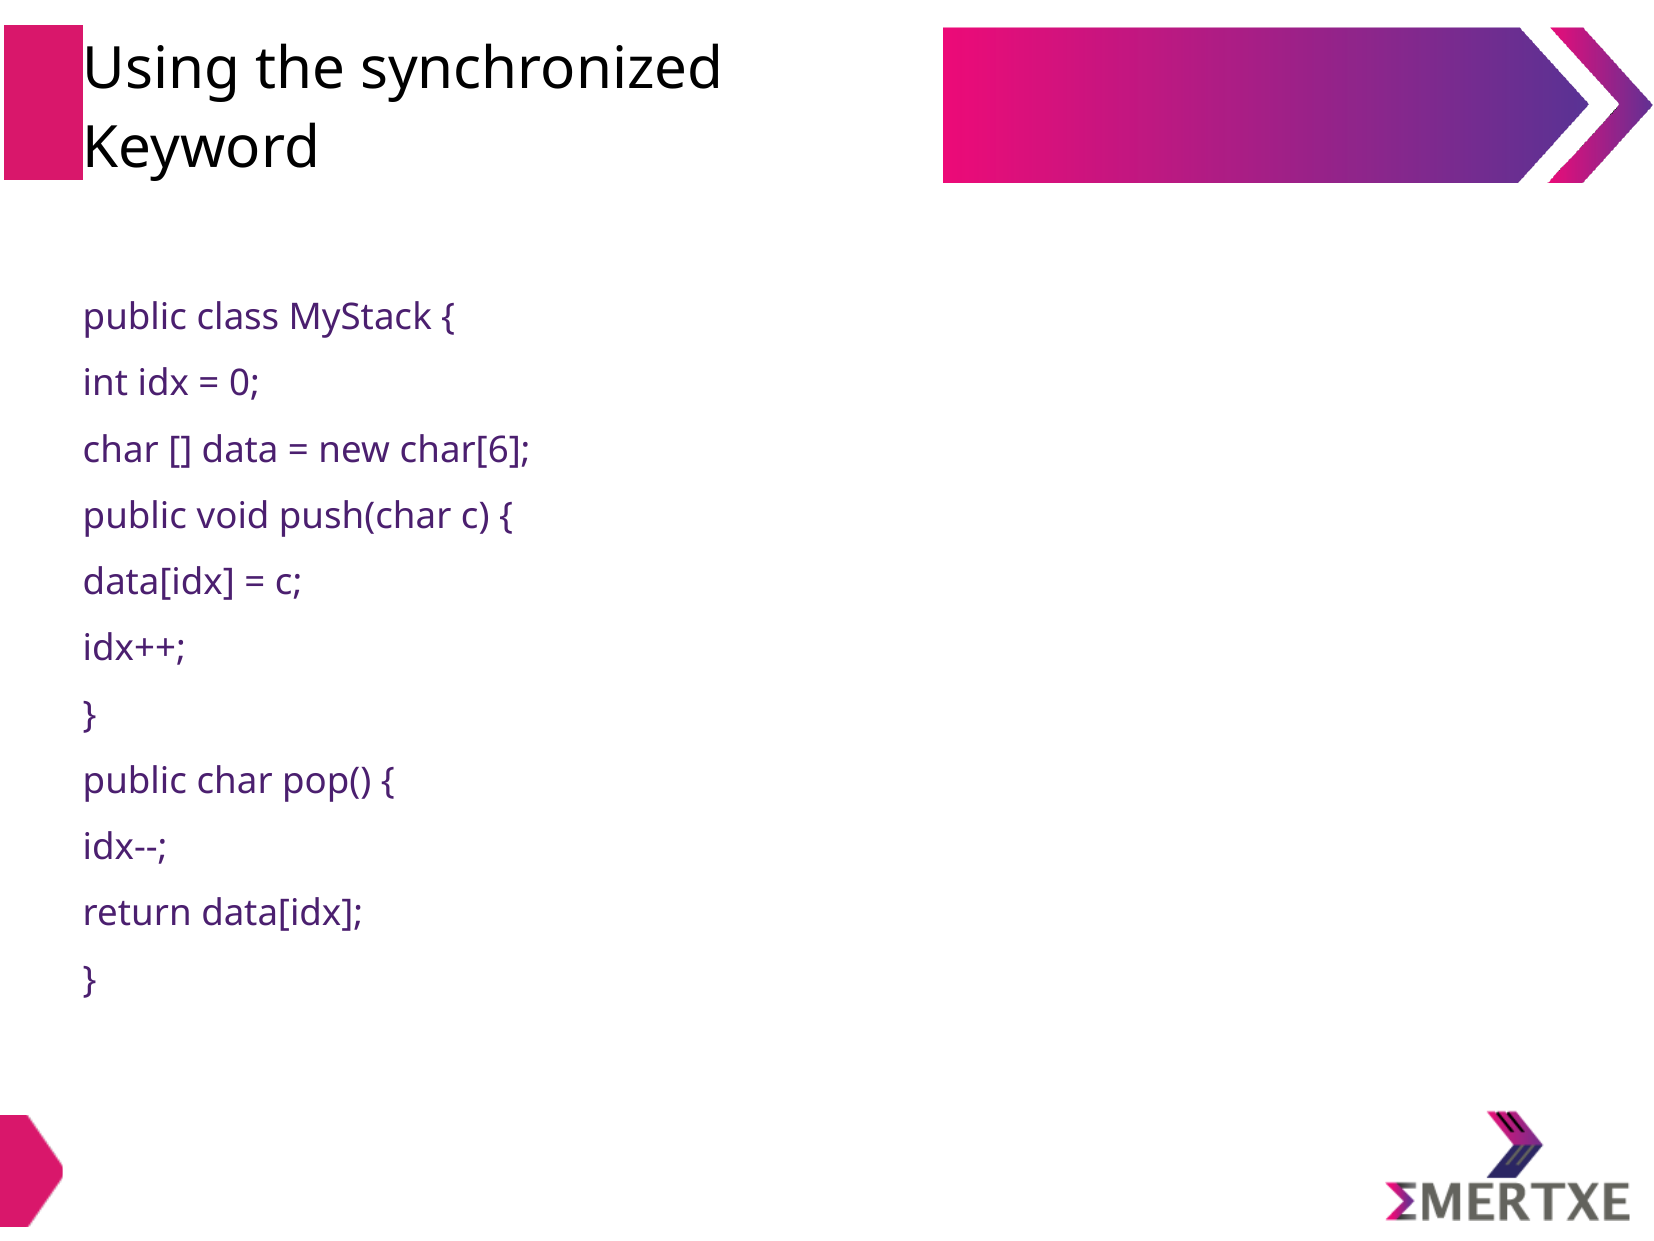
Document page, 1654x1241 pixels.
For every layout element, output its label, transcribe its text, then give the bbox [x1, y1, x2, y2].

title Using the synchronized Keyword [82, 2, 1571, 210]
picture [1571, 27, 1653, 183]
picture [1385, 1107, 1631, 1221]
list public class MyStack { int idx = 0; char [] data = new char[6]; public void push(char c) { data[idx] = c; idx++; } public char pop() { idx--; return data[idx]; } [82, 290, 1571, 1010]
